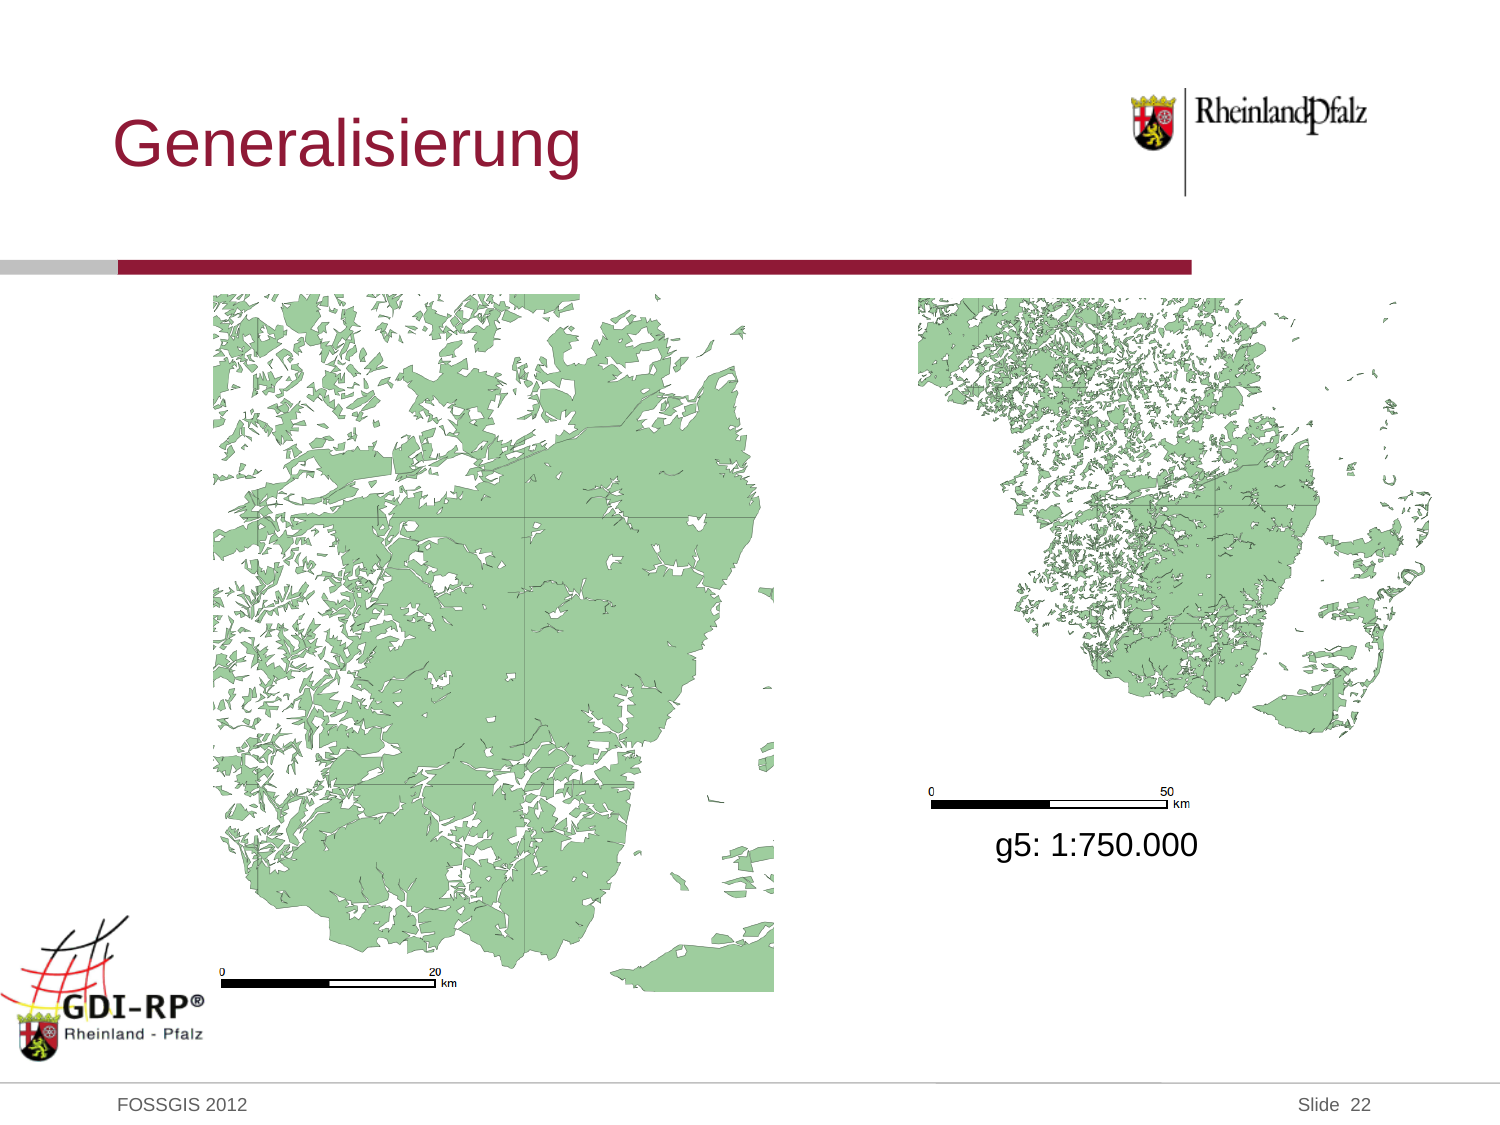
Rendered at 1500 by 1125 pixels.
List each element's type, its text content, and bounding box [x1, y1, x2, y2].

picture [0, 915, 207, 1063]
picture [918, 298, 1474, 815]
text_box g5: 1:750.000 [980, 815, 1401, 871]
picture [1131, 88, 1447, 198]
picture [213, 294, 774, 992]
title Generalisierung [112, 63, 1071, 224]
